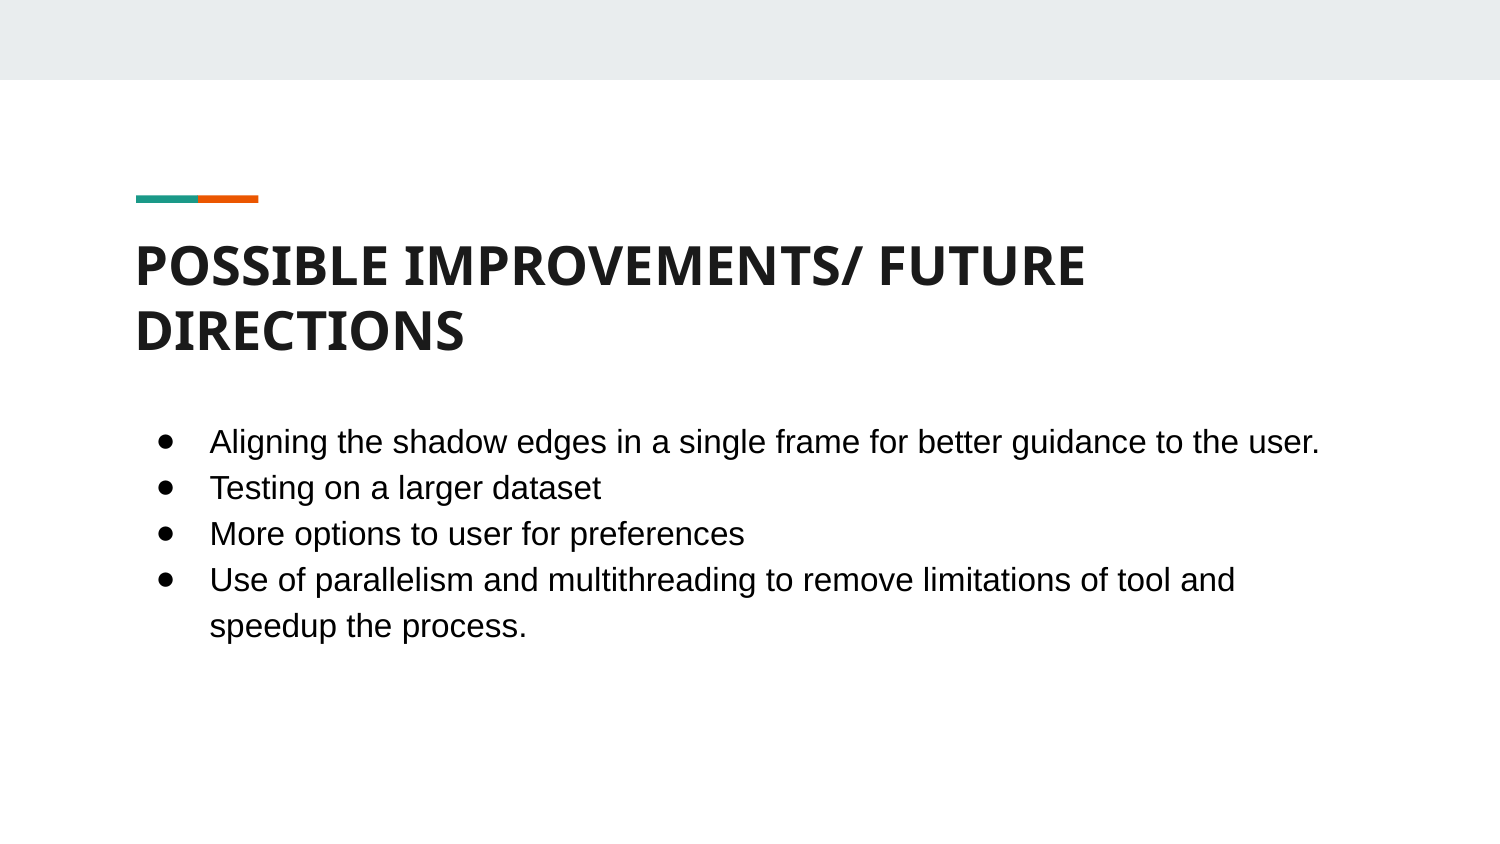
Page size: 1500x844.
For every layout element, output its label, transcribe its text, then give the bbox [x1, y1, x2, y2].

list Aligning the shadow edges in a single frame for better guidance to the user. Testing on a larger dataset More options to user for preferences Use of parallelism and multithreading to remove limitations of tool and speedup the process. [119, 399, 1381, 712]
title POSSIBLE IMPROVEMENTS/ FUTURE DIRECTIONS [119, 216, 1381, 353]
